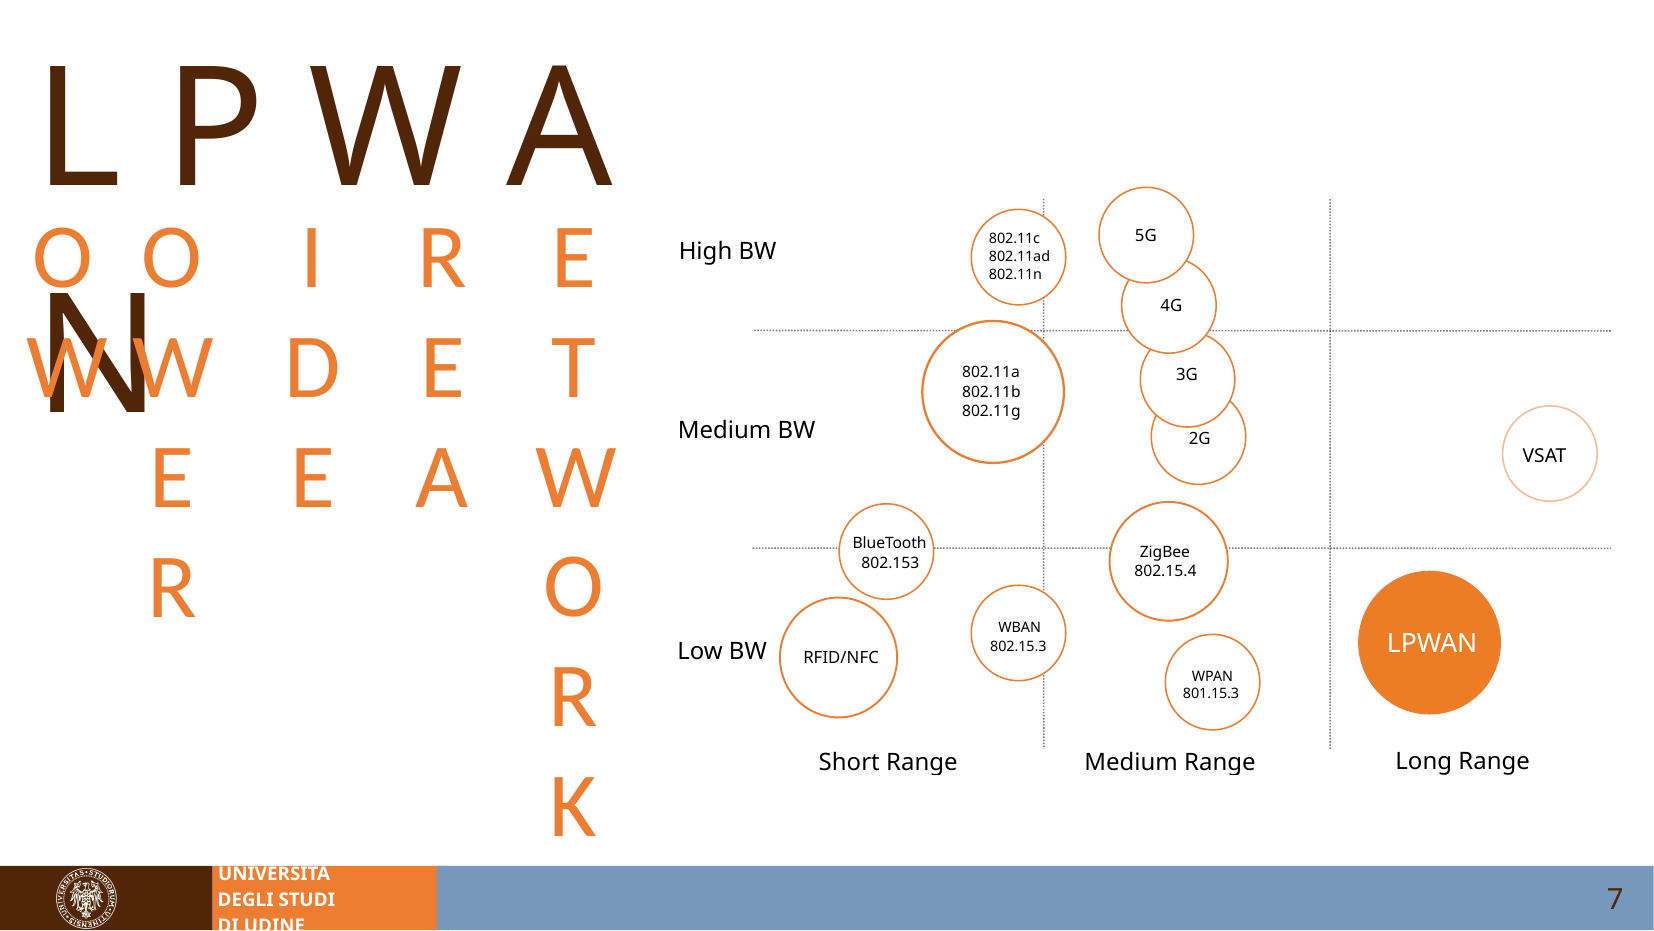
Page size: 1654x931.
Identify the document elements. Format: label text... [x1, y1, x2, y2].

text_box IDE [259, 188, 365, 534]
picture [53, 865, 119, 931]
text_box L P W A N [19, 0, 768, 270]
text_box OW [11, 188, 112, 424]
text_box E T W O R K [520, 188, 626, 863]
picture [661, 177, 1654, 775]
text_box O W E R [118, 188, 227, 644]
text_box R EA [389, 188, 495, 534]
